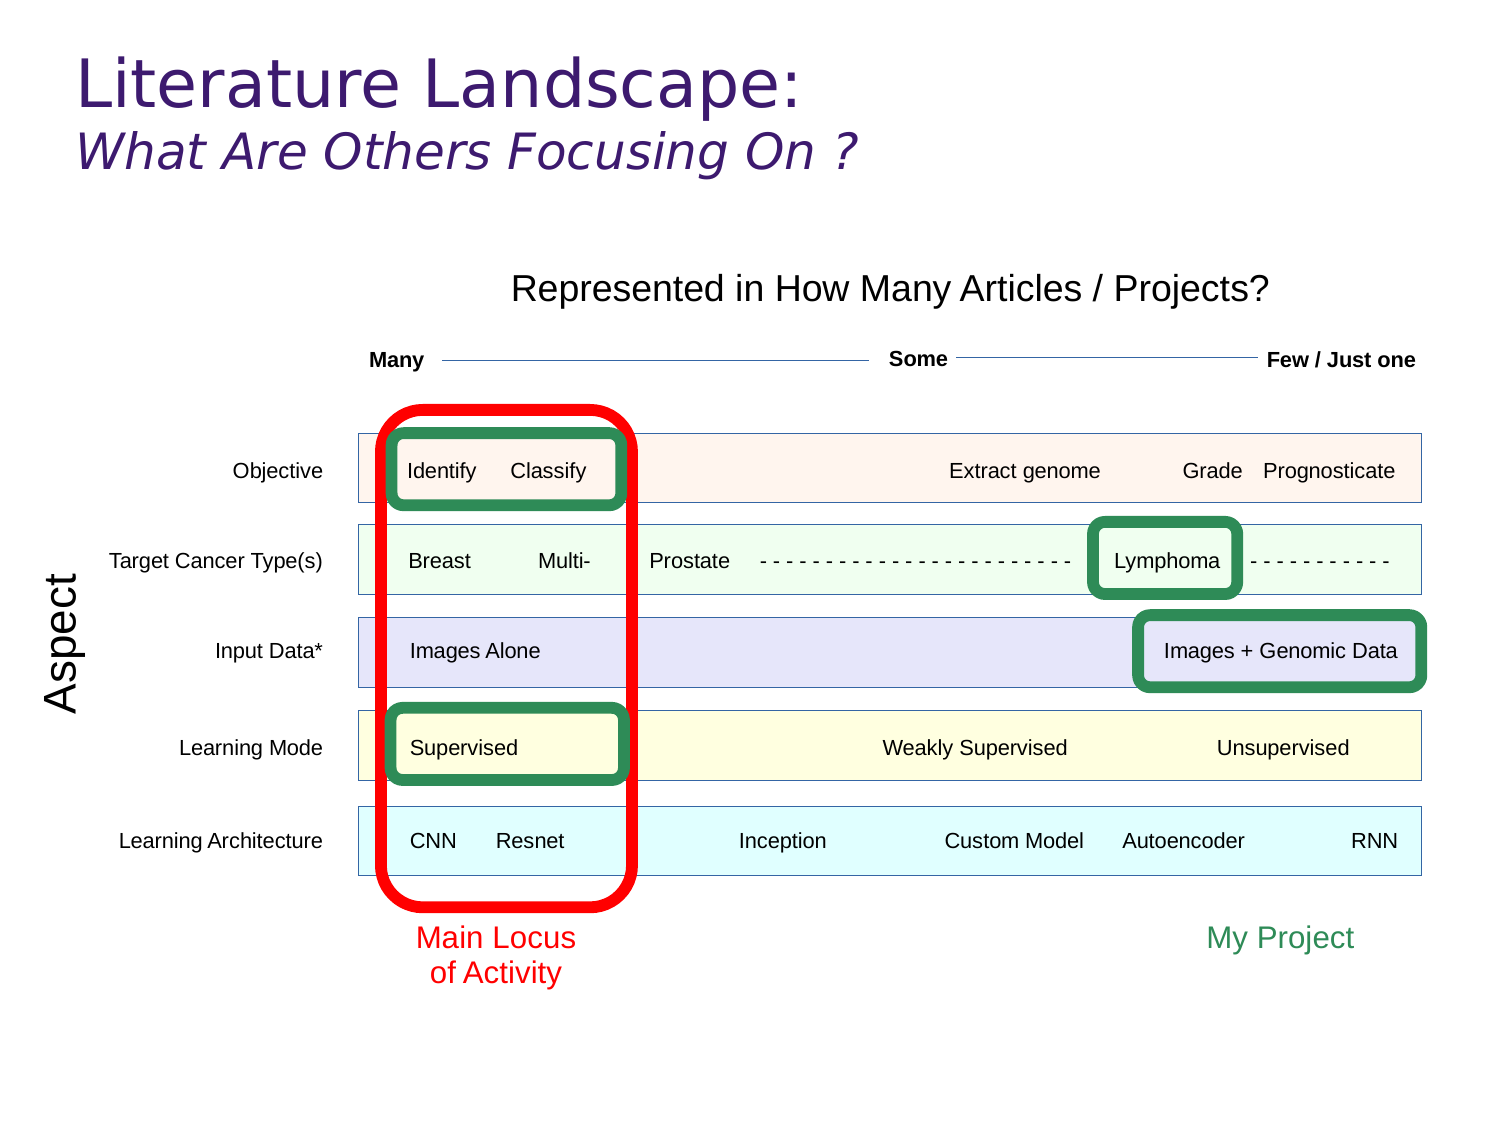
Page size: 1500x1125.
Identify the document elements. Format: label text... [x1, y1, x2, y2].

text_box [638, 524, 1089, 541]
text_box [638, 617, 1136, 688]
text_box Learning Architecture [103, 820, 339, 861]
text_box Lymphoma [1099, 541, 1231, 581]
text_box Some [874, 338, 969, 378]
text_box Target Cancer Type(s) [93, 541, 339, 581]
text_box Prognosticate [1248, 451, 1411, 491]
text_box Supervised [397, 727, 534, 767]
text_box My Project [1191, 913, 1375, 963]
text_box - - - - - - - - - - - [1244, 541, 1405, 581]
text_box [397, 714, 618, 774]
text_box [1099, 581, 1231, 588]
text_box Weakly Supervised [867, 727, 1083, 767]
text_box Images Alone [395, 631, 556, 671]
text_box Classify [495, 451, 602, 491]
text_box Unsupervised [1202, 727, 1365, 767]
text_box [398, 440, 615, 499]
text_box Multi- [523, 541, 606, 581]
text_box [1145, 622, 1415, 681]
text_box [638, 710, 1422, 781]
text_box Objective [217, 451, 339, 491]
text_box Grade [1167, 451, 1248, 491]
text_box Aspect [26, 513, 93, 775]
text_box [387, 806, 626, 876]
text_box CNN [395, 820, 472, 861]
text_box [637, 806, 1422, 876]
text_box [358, 710, 375, 781]
text_box [358, 433, 378, 503]
text_box [1099, 528, 1231, 541]
text_box - - - - - - - - - - - - - - - - - - - - - - - - [744, 541, 1087, 581]
text_box Represented in How Many Articles / Projects? [496, 259, 1323, 318]
text_box Custom Model [929, 820, 1099, 861]
text_box Learning Mode [164, 727, 339, 767]
text_box Autoencoder [1107, 820, 1260, 861]
text_box Many [354, 339, 446, 380]
text_box Main Locus of Activity [401, 913, 611, 998]
text_box Few / Just one [1251, 339, 1431, 380]
text_box Prostate [638, 541, 744, 581]
text_box [358, 617, 375, 688]
text_box Extract genome [934, 451, 1116, 491]
text_box Input Data* [200, 631, 339, 671]
text_box [635, 433, 1422, 503]
text_box Inception [724, 820, 842, 861]
text_box Resnet [481, 820, 580, 861]
text_box RNN [1336, 820, 1414, 861]
text_box Breast [393, 541, 487, 581]
text_box [358, 806, 376, 876]
text_box [387, 524, 626, 595]
text_box [1239, 524, 1422, 595]
text_box [358, 524, 375, 595]
title Literature Landscape: What Are Others Focusing On ? [75, 45, 1412, 186]
text_box [387, 617, 626, 688]
text_box Identify [398, 451, 492, 491]
text_box [638, 581, 1091, 595]
text_box Images + Genomic Data [1149, 631, 1414, 671]
